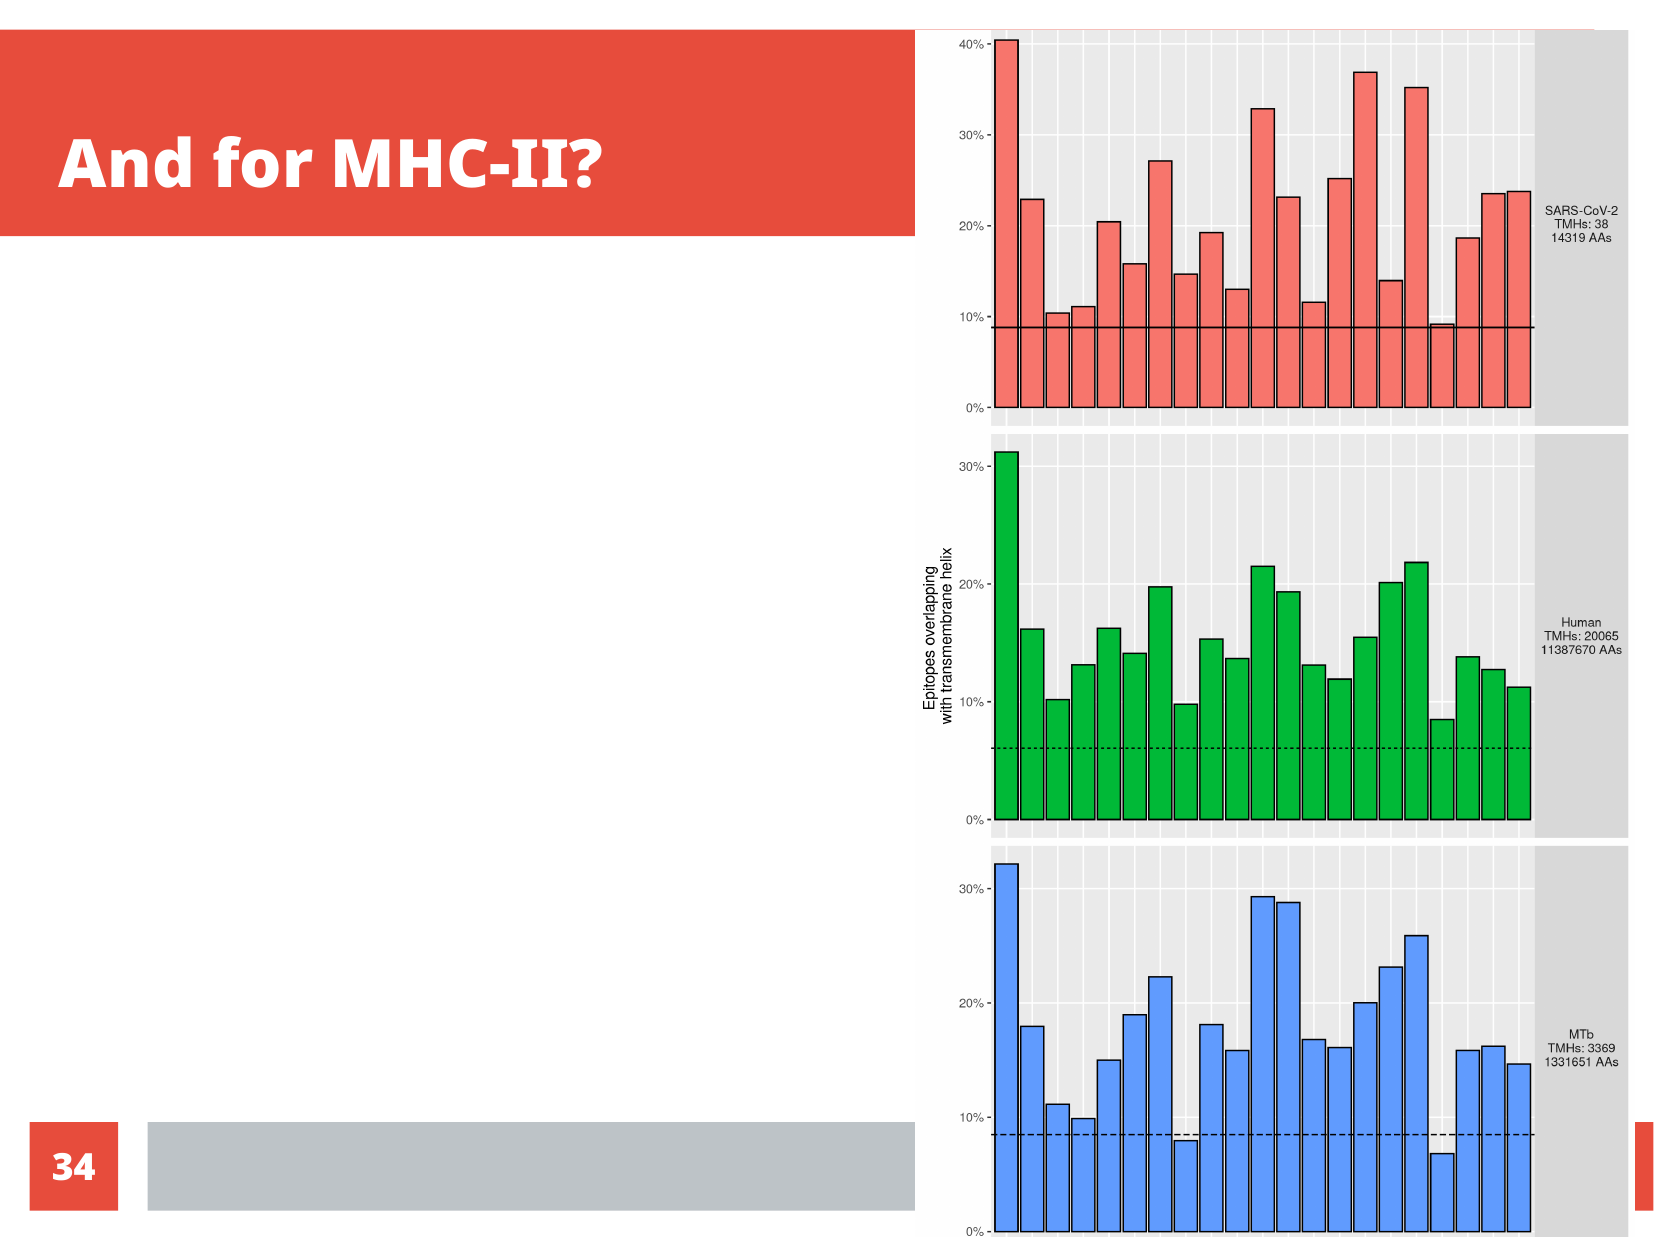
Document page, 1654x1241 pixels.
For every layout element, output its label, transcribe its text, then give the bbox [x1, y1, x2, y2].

title And for MHC-II? [59, 59, 915, 207]
picture [915, 30, 1636, 1237]
